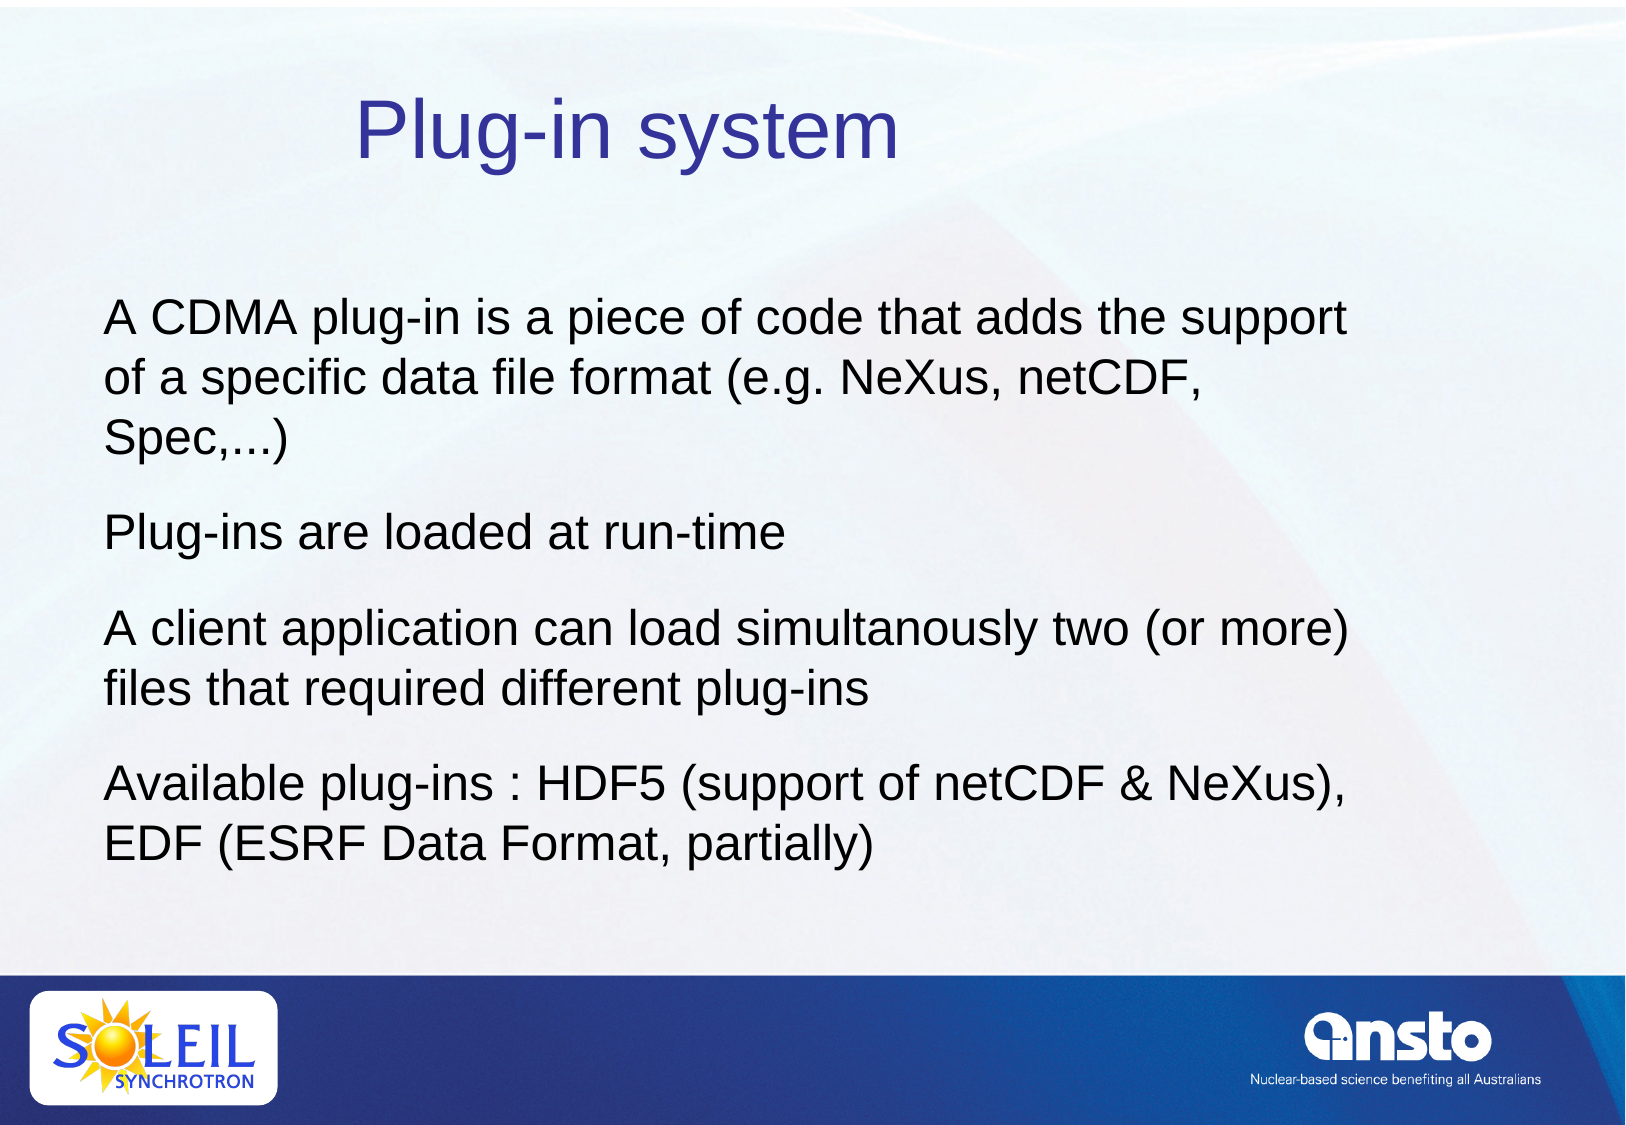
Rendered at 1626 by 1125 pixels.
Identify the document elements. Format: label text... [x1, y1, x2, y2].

text_box Plug-in system [340, 30, 1549, 219]
picture [0, 7, 1626, 1125]
text_box A CDMA plug-in is a piece of code that adds the support of a specific data file format (e.g. NeXus, netCDF, Spec,...) Plug-ins are loaded at run-time A client application can load simultanously two (or more) files that required different plug-ins Available plug-ins : HDF5 (support of netCDF & NeXus), EDF (ESRF Data Format, partially) [88, 276, 1410, 832]
